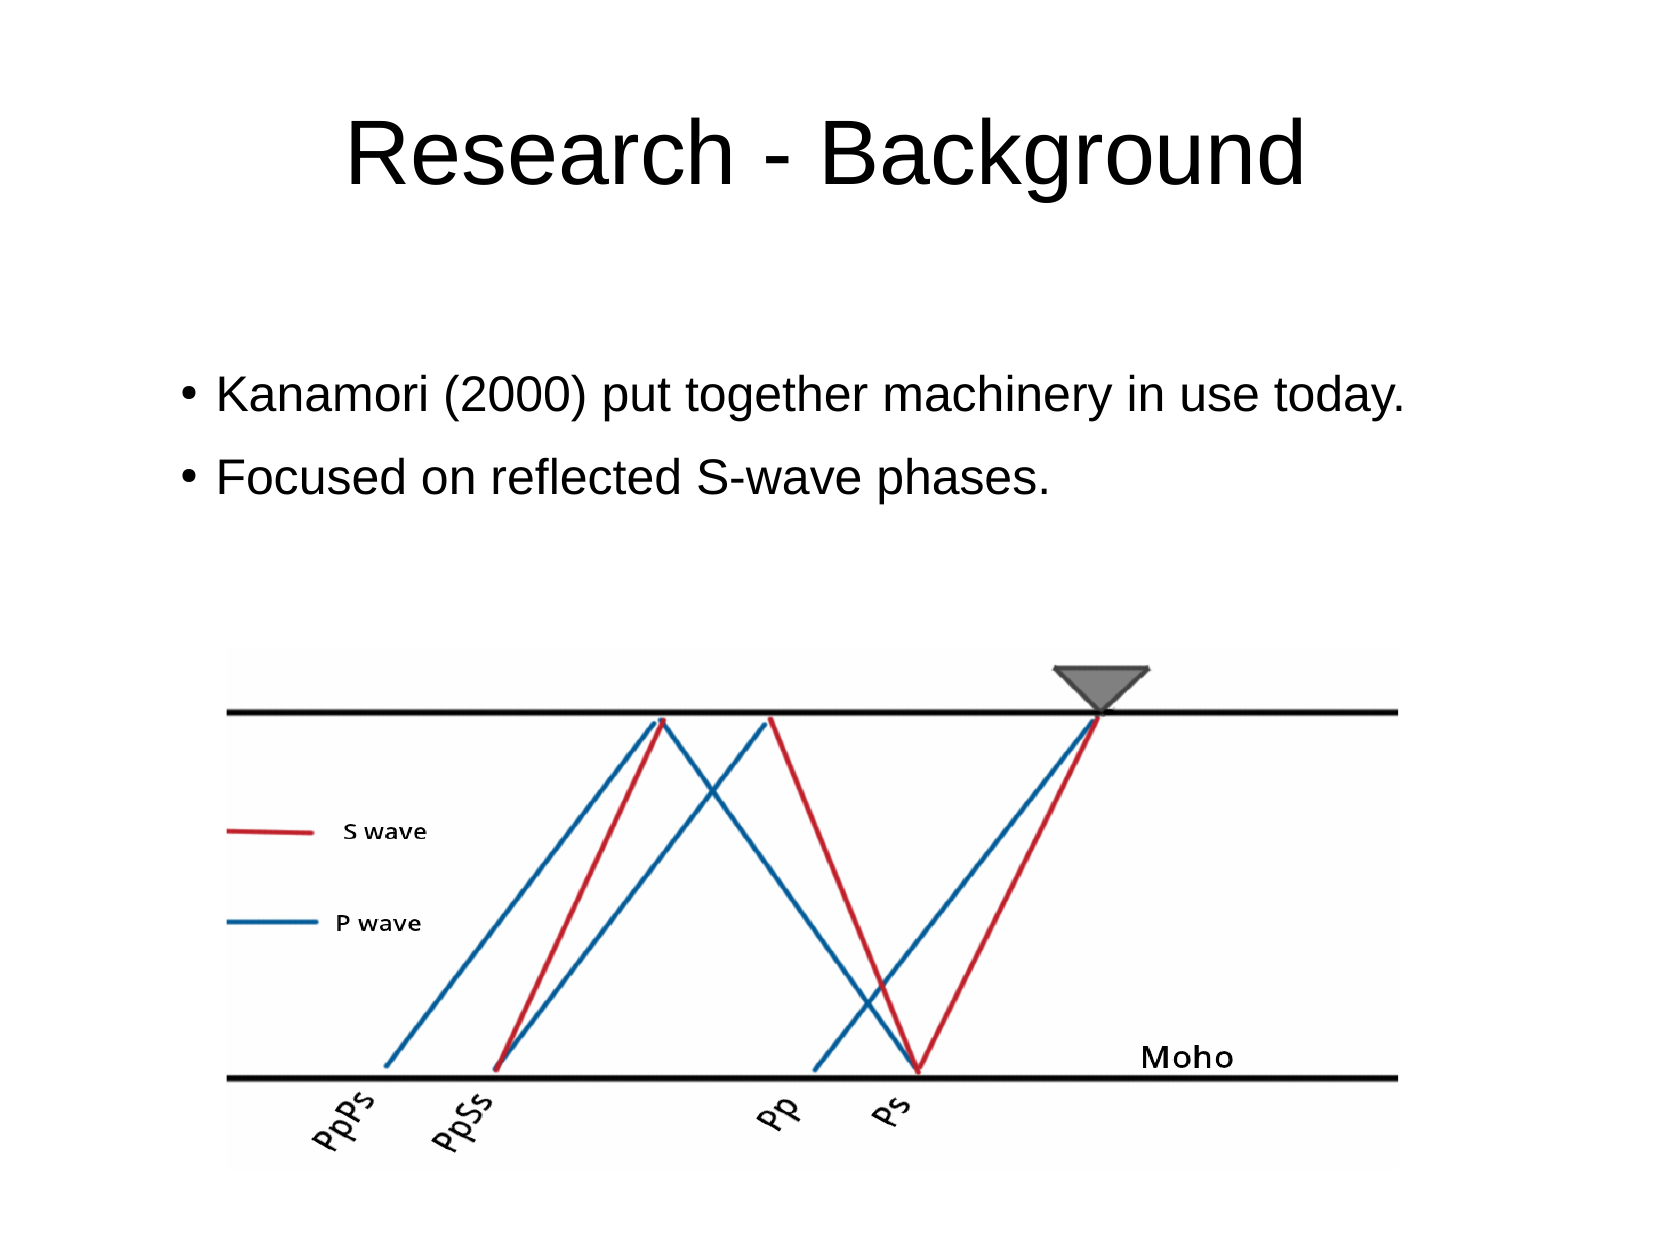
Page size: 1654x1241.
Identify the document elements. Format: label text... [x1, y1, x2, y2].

text_box Kanamori (2000) put together machinery in use today. Focused on reflected S-wave phases. [165, 330, 1477, 485]
picture [226, 647, 1399, 1170]
title Research - Background [82, 49, 1571, 257]
